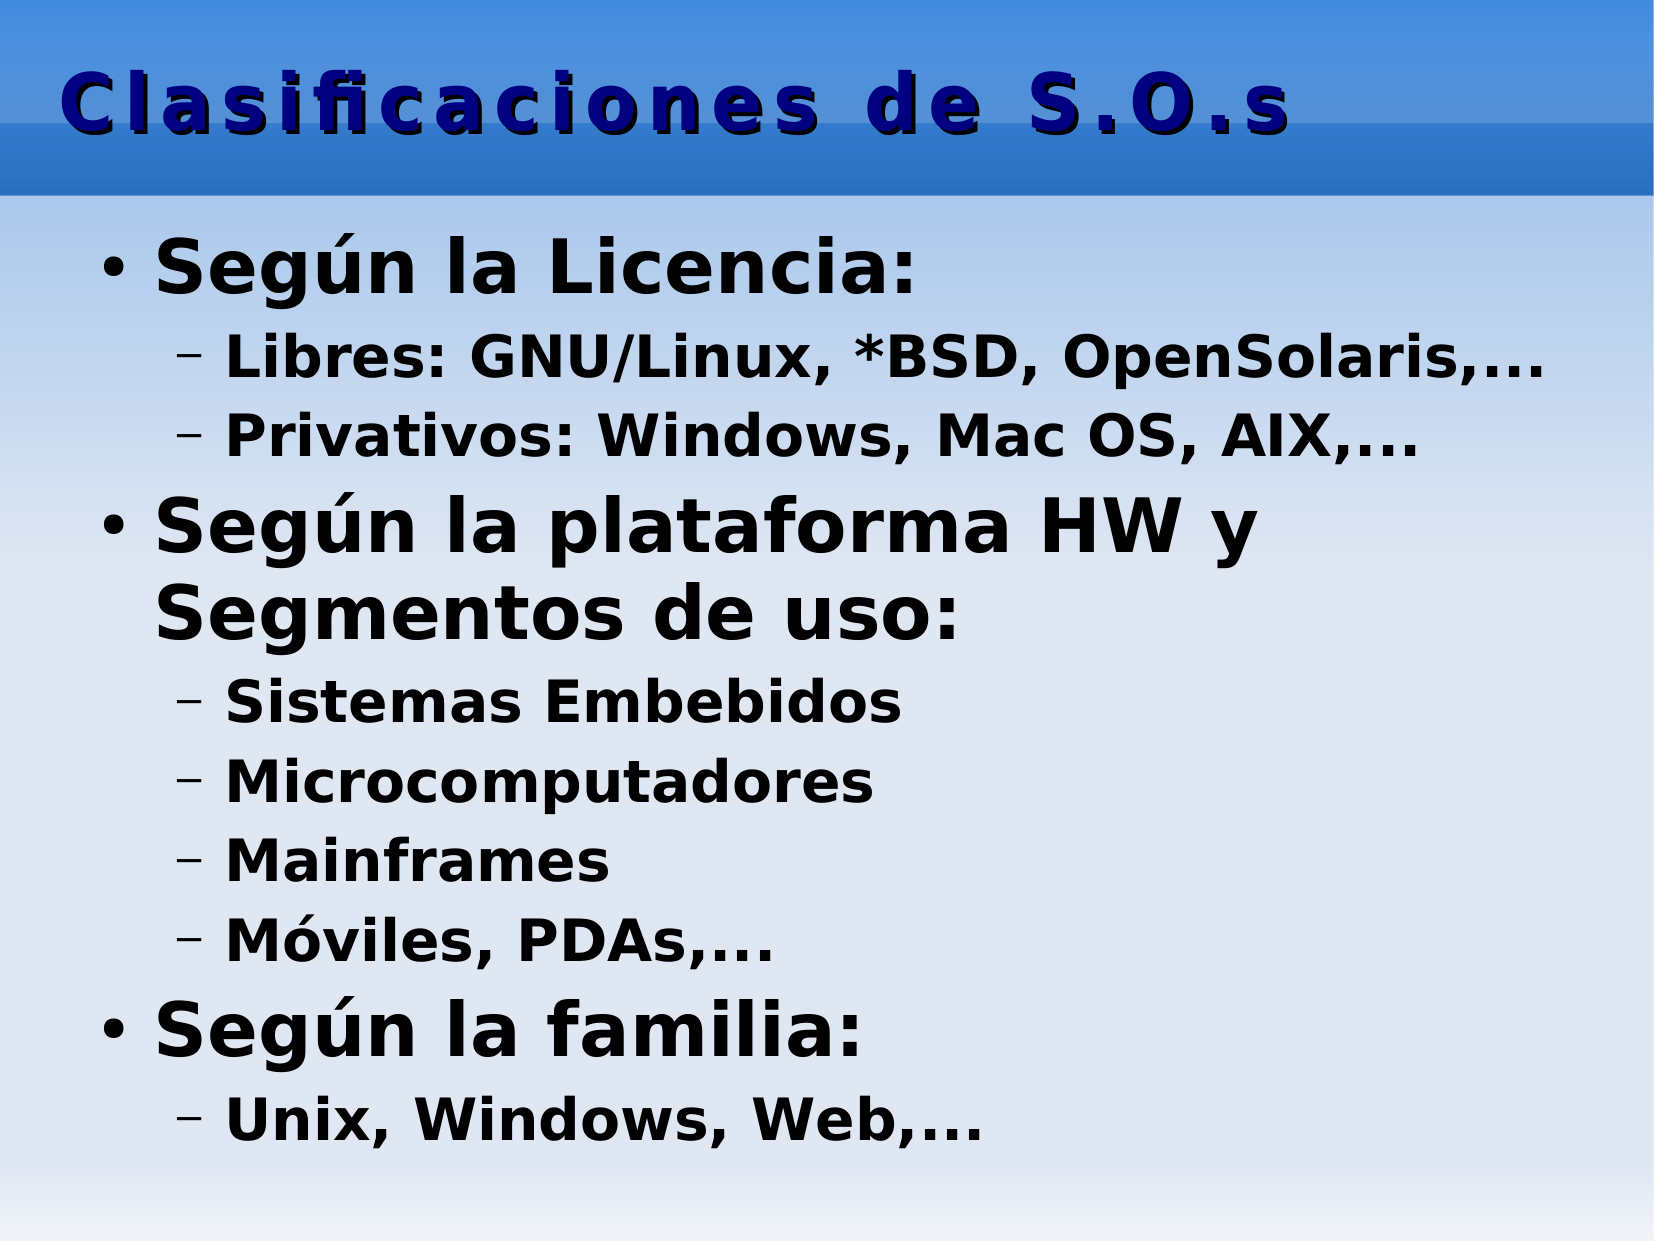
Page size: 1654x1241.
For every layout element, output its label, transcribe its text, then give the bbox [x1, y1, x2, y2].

title Clasificaciones de S.O.s [59, 29, 1654, 178]
picture [0, 0, 1654, 1241]
list Según la Licencia: Libres: GNU/Linux, *BSD, OpenSolaris,... Privativos: Windows, Mac OS, AIX,... Según la plataforma HW y Segmentos de uso: Sistemas Embebidos Microcomputadores Mainframes Móviles, PDAs,... Según la familia: Unix, Windows, Web,... [82, 224, 1625, 1154]
